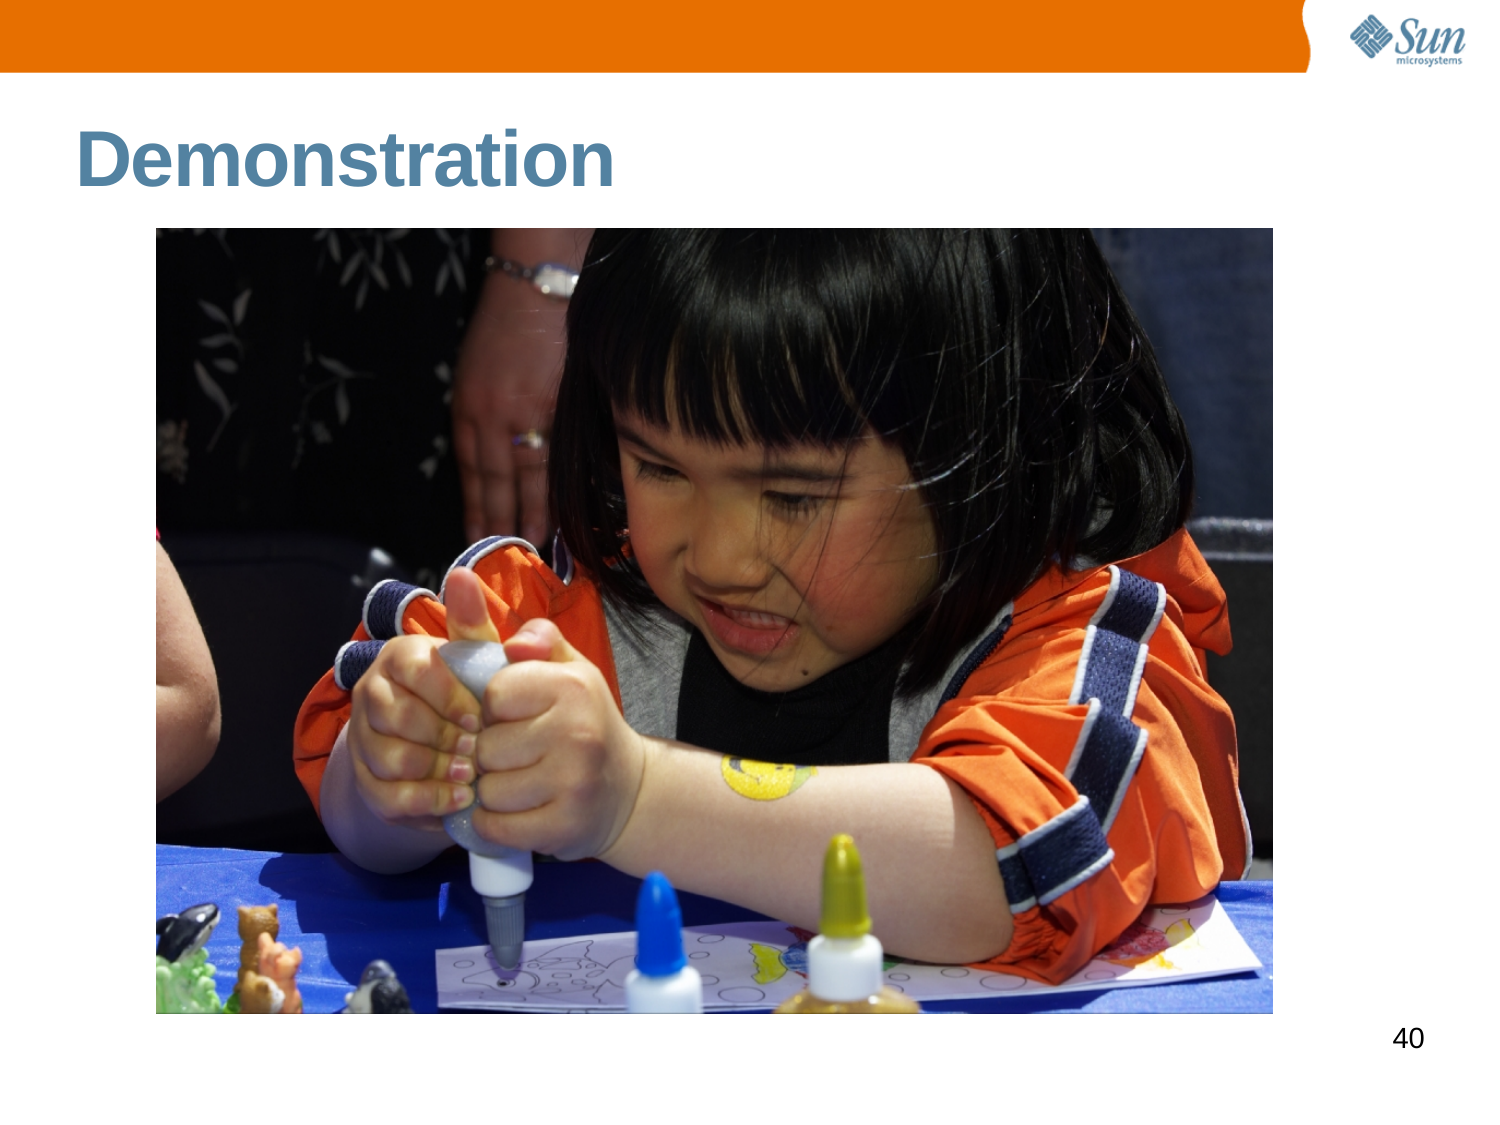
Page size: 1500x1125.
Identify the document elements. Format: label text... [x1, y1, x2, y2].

picture [0, 0, 1500, 75]
title Demonstration [75, 122, 1438, 228]
picture [156, 228, 1273, 1014]
